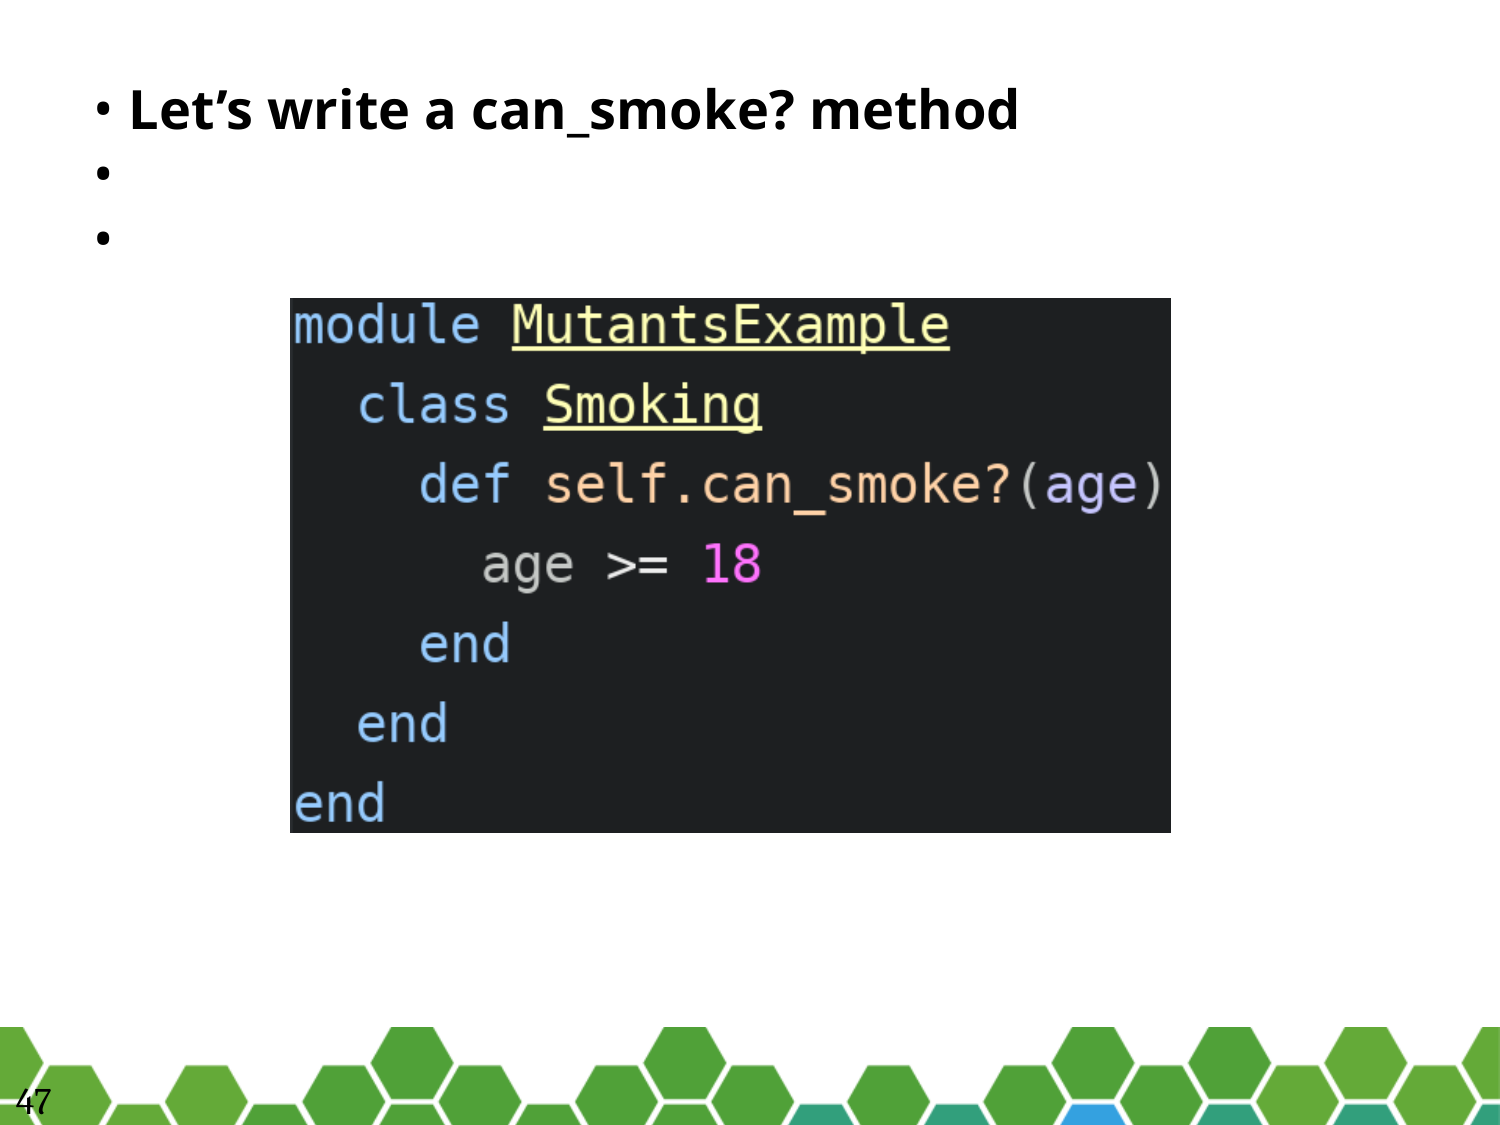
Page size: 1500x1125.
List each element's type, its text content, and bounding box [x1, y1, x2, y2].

picture [290, 298, 1171, 833]
picture [0, 1027, 1500, 1125]
text_box Let’s write a can_smoke? method [93, 75, 1467, 728]
